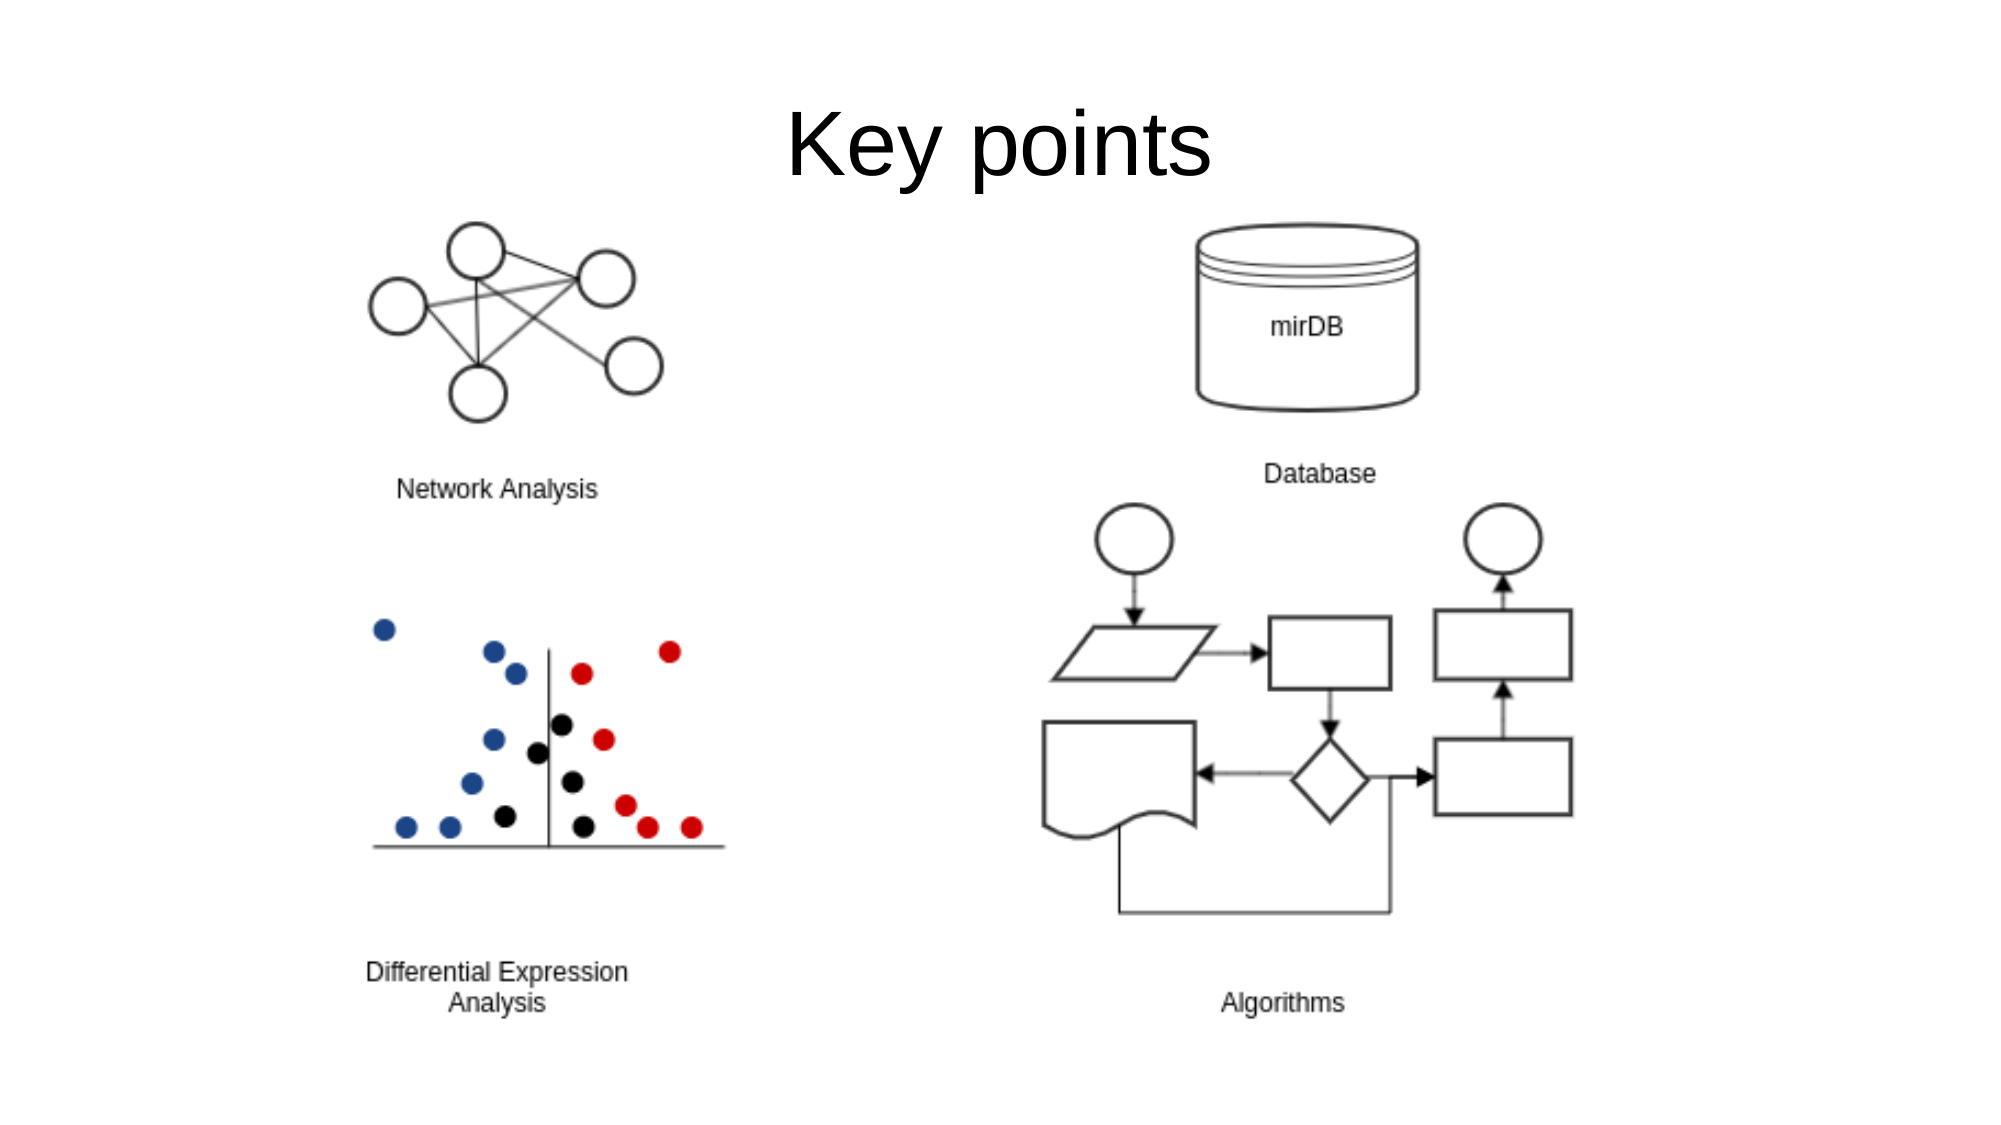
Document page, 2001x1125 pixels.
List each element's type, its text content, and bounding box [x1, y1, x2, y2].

text_box Key points [99, 44, 1900, 233]
picture [342, 220, 1615, 1063]
